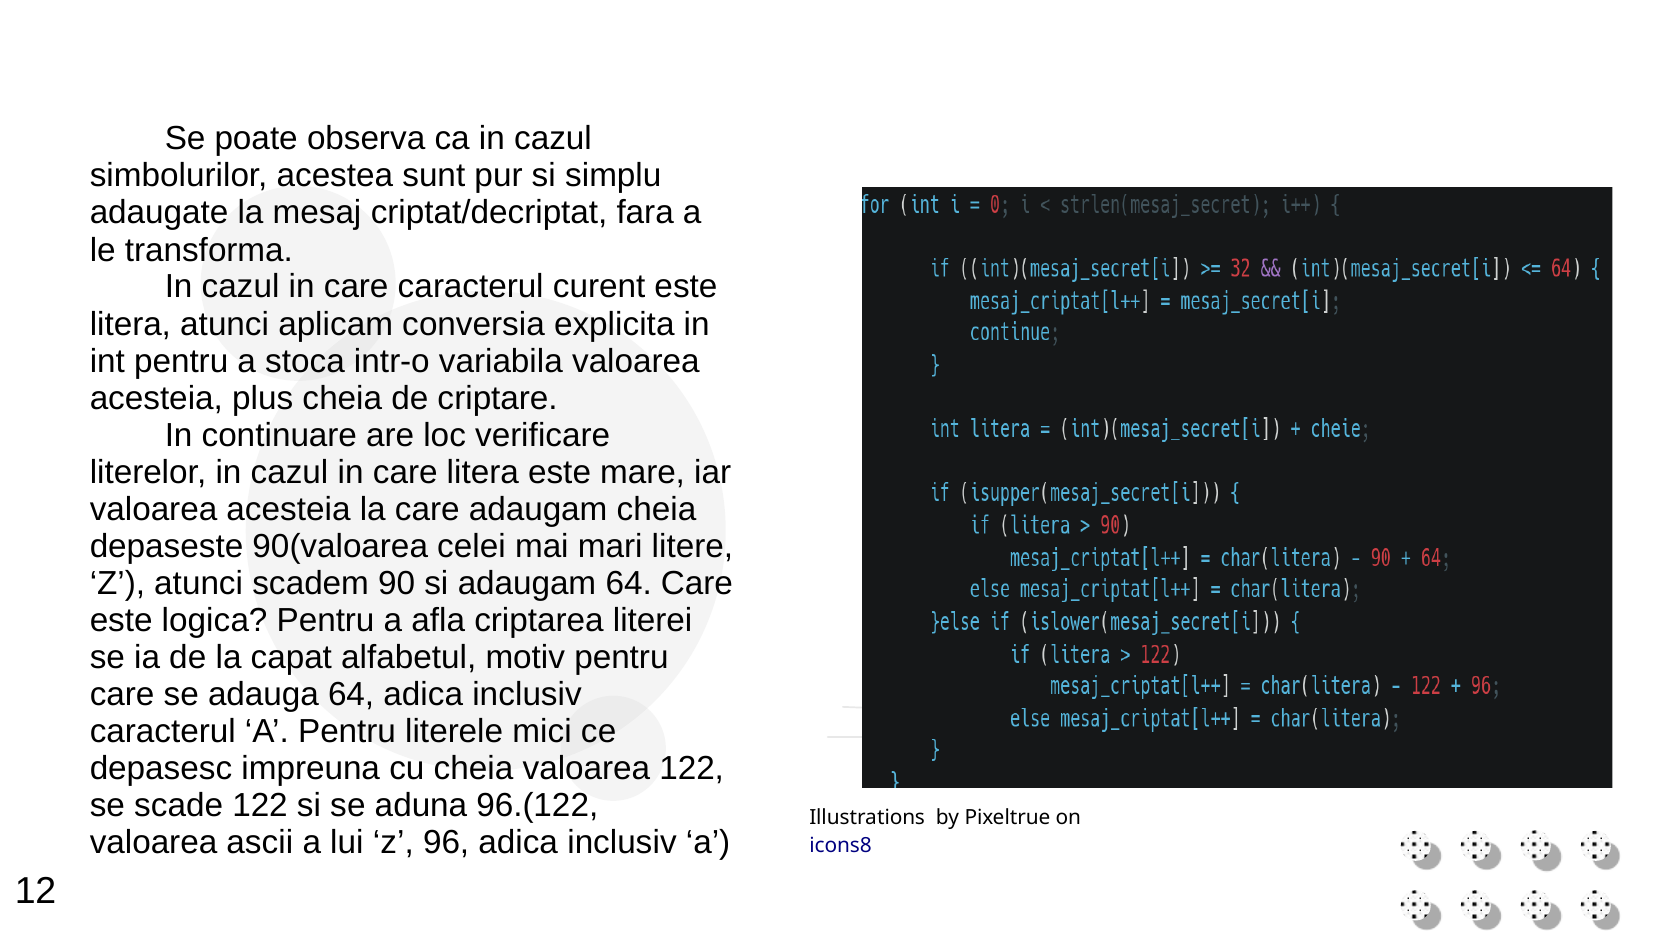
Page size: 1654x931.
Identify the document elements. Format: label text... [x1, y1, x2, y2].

picture [1520, 830, 1551, 861]
picture [1460, 890, 1491, 921]
picture [1460, 830, 1491, 861]
picture [1580, 890, 1611, 921]
picture [1400, 890, 1431, 921]
picture [1520, 890, 1551, 921]
picture [1400, 830, 1431, 861]
picture [1580, 830, 1611, 861]
text_box Se poate observa ca in cazul simbolurilor, acestea sunt pur si simplu adaugate la mesaj criptat/decriptat, fara a le transforma. In cazul in care caracterul curent este litera, atunci aplicam conversia explicita in int pentru a stoca intr-o variabila valoarea acesteia, plus cheia de criptare. In continuare are loc verificare literelor, in cazul in care litera este mare, iar valoarea acesteia la care adaugam cheia depaseste 90(valoarea celei mai mari litere, ‘Z’), atunci scadem 90 si adaugam 64. Care este logica? Pentru a afla criptarea literei se ia de la capat alfabetul, motiv pentru care se adauga 64, adica inclusiv caracterul ‘A’. Pentru literele mici ce depasesc impreuna cu cheia valoarea 122, se scade 122 si se aduna 96.(122, valoarea ascii a lui ‘z’, 96, adica inclusiv ‘a’) [75, 112, 751, 931]
text_box <number> [0, 862, 629, 931]
picture [862, 187, 1613, 788]
